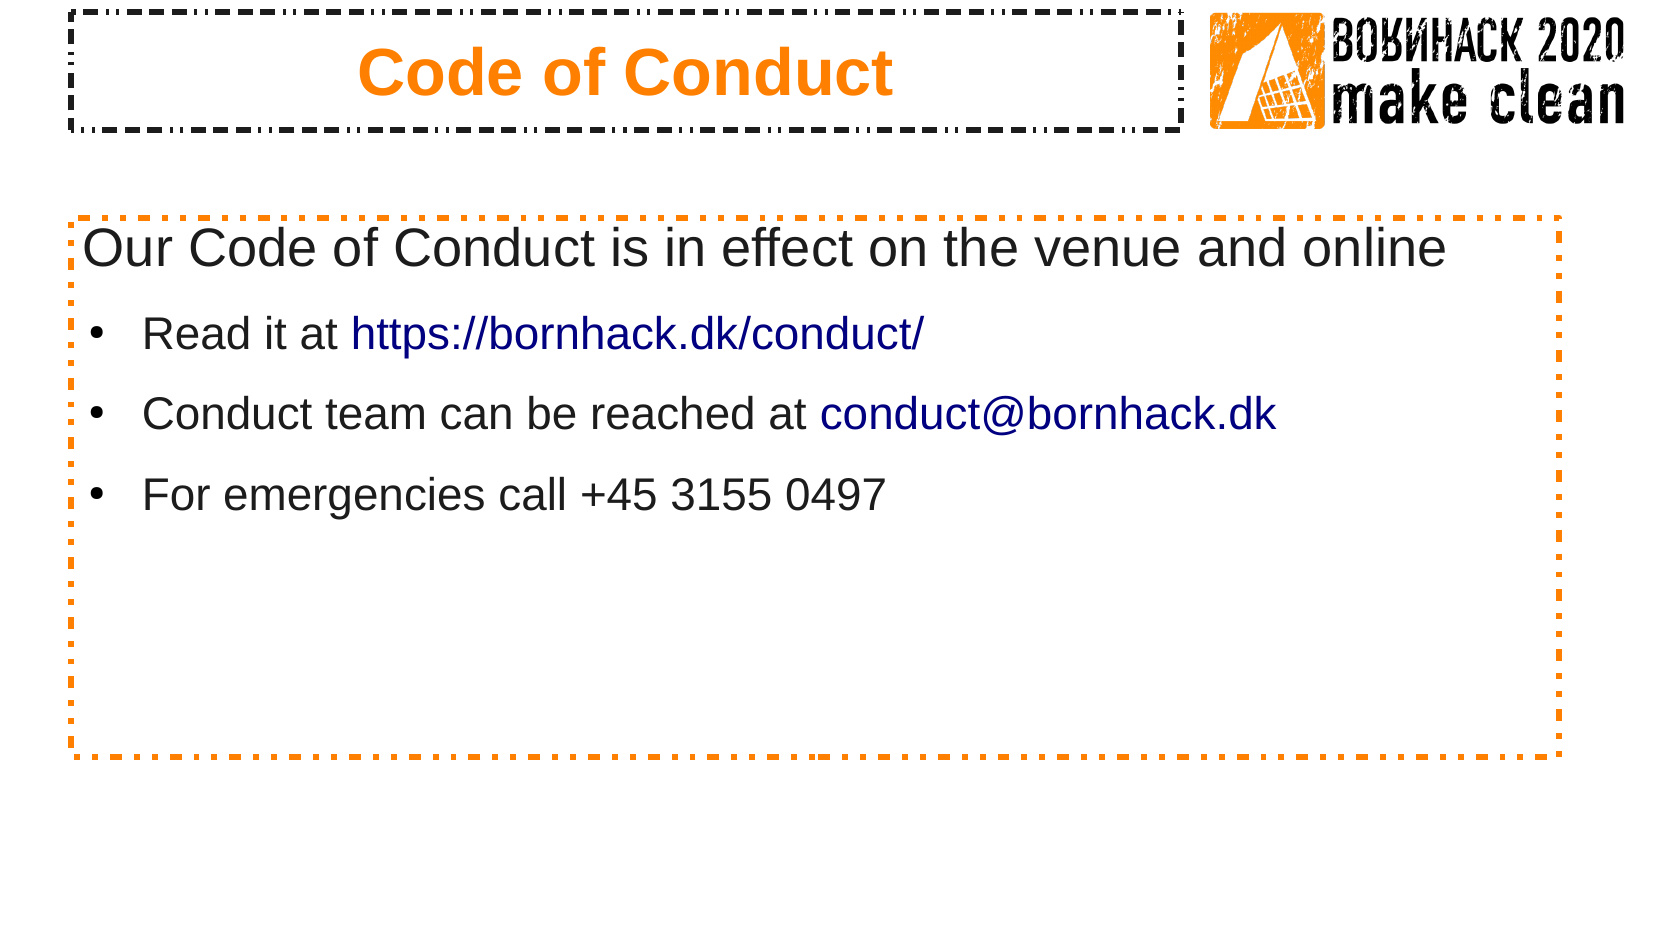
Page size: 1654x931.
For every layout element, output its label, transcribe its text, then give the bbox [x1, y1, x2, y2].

picture [1210, 11, 1654, 130]
title Code of Conduct [70, 11, 1182, 130]
subtitle Our Code of Conduct is in effect on the venue and online Read it at https://bornhack.dk/conduct/ Conduct team can be reached at conduct@bornhack.dk For emergencies call +45 3155 0497 [70, 217, 1560, 758]
